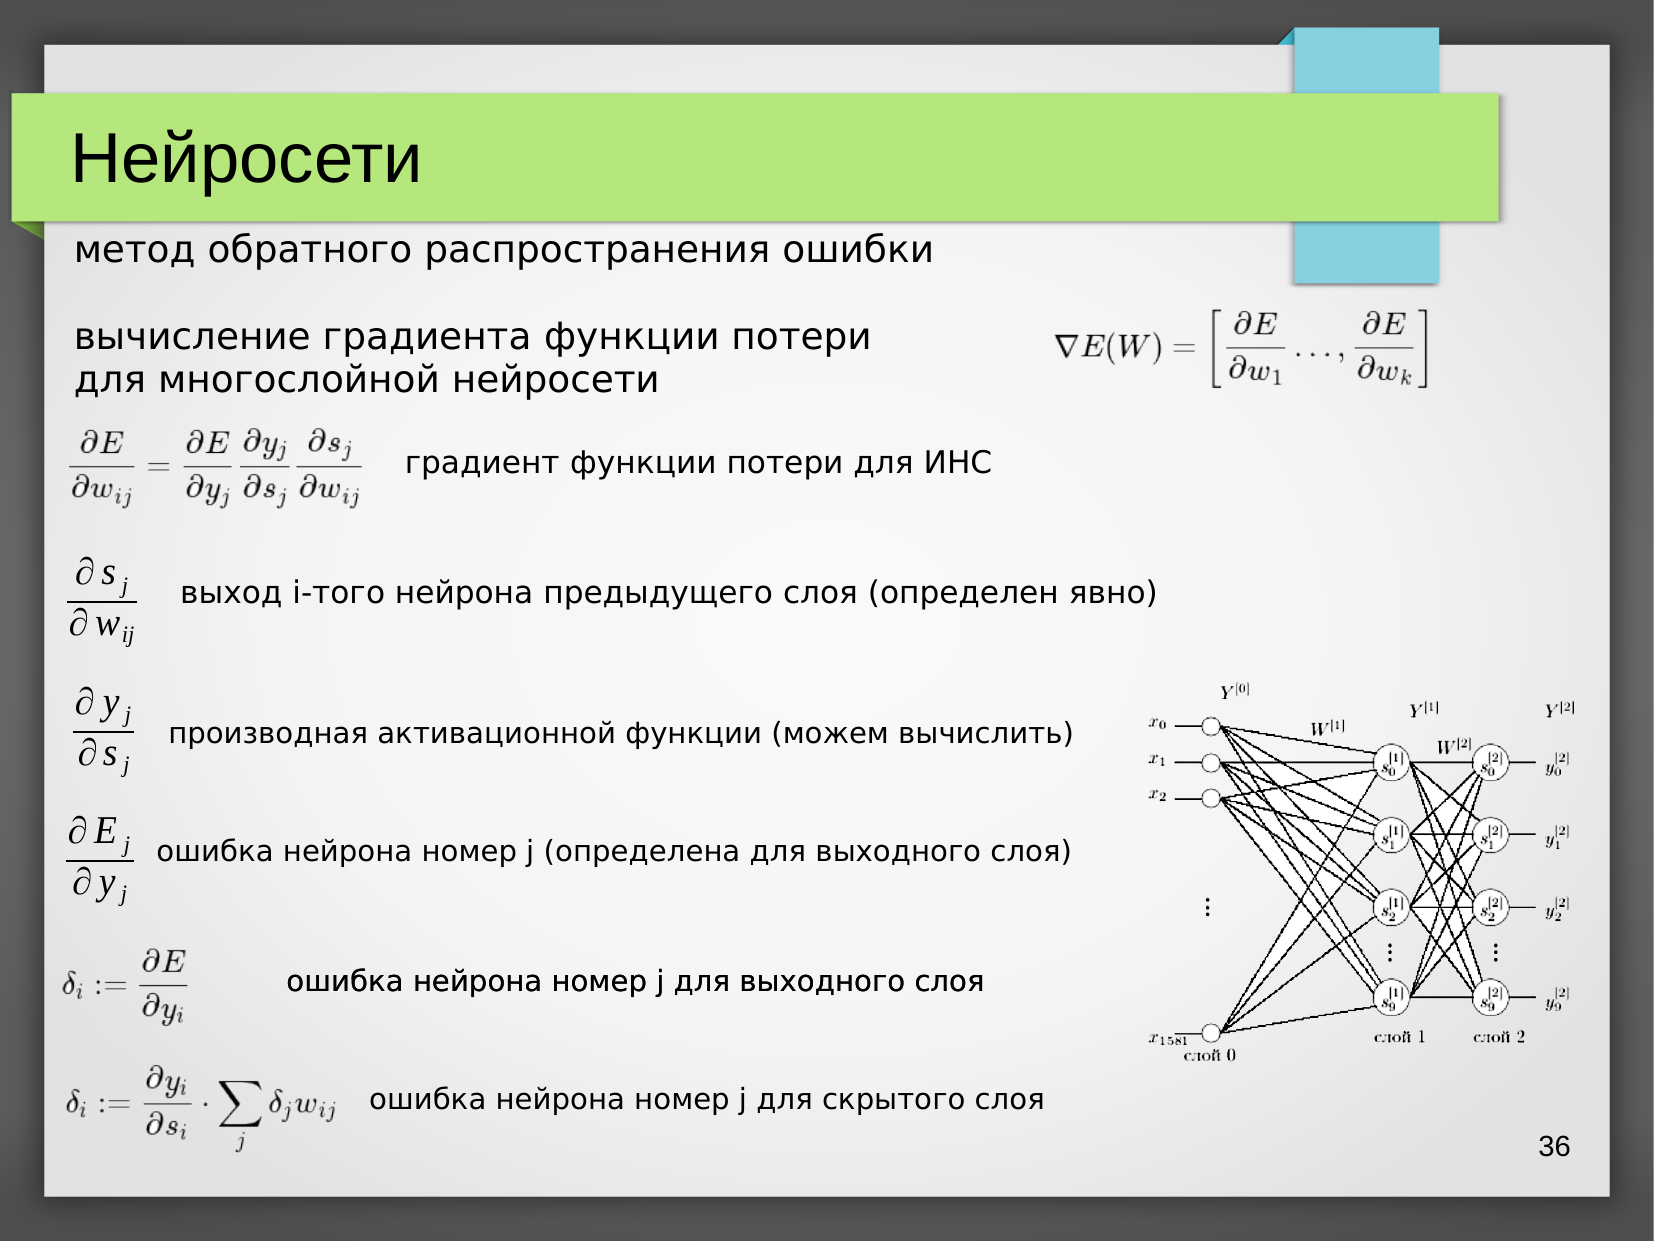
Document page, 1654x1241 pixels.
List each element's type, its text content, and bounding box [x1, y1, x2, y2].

picture [0, 0, 1654, 1241]
chart [65, 685, 142, 781]
text_box производная активационной функции (можем вычислить) [153, 708, 1123, 758]
text_box выход i-того нейрона предыдущего слоя (определен явно) [165, 567, 1536, 626]
text_box градиент функции потери для ИНС [390, 437, 1040, 496]
chart [59, 555, 145, 651]
text_box метод обратного распространения ошибки вычисление градиента функции потери для многослойной нейросети [59, 220, 1052, 410]
chart [58, 814, 142, 910]
text_box ошибка нейрона номер j для скрытого слоя [354, 1074, 1099, 1124]
title Нейросети [70, 118, 1205, 199]
text_box ошибка нейрона номер j для выходного слоя [271, 956, 1016, 1006]
text_box ошибка нейрона номер j (определена для выходного слоя) [141, 826, 1134, 876]
